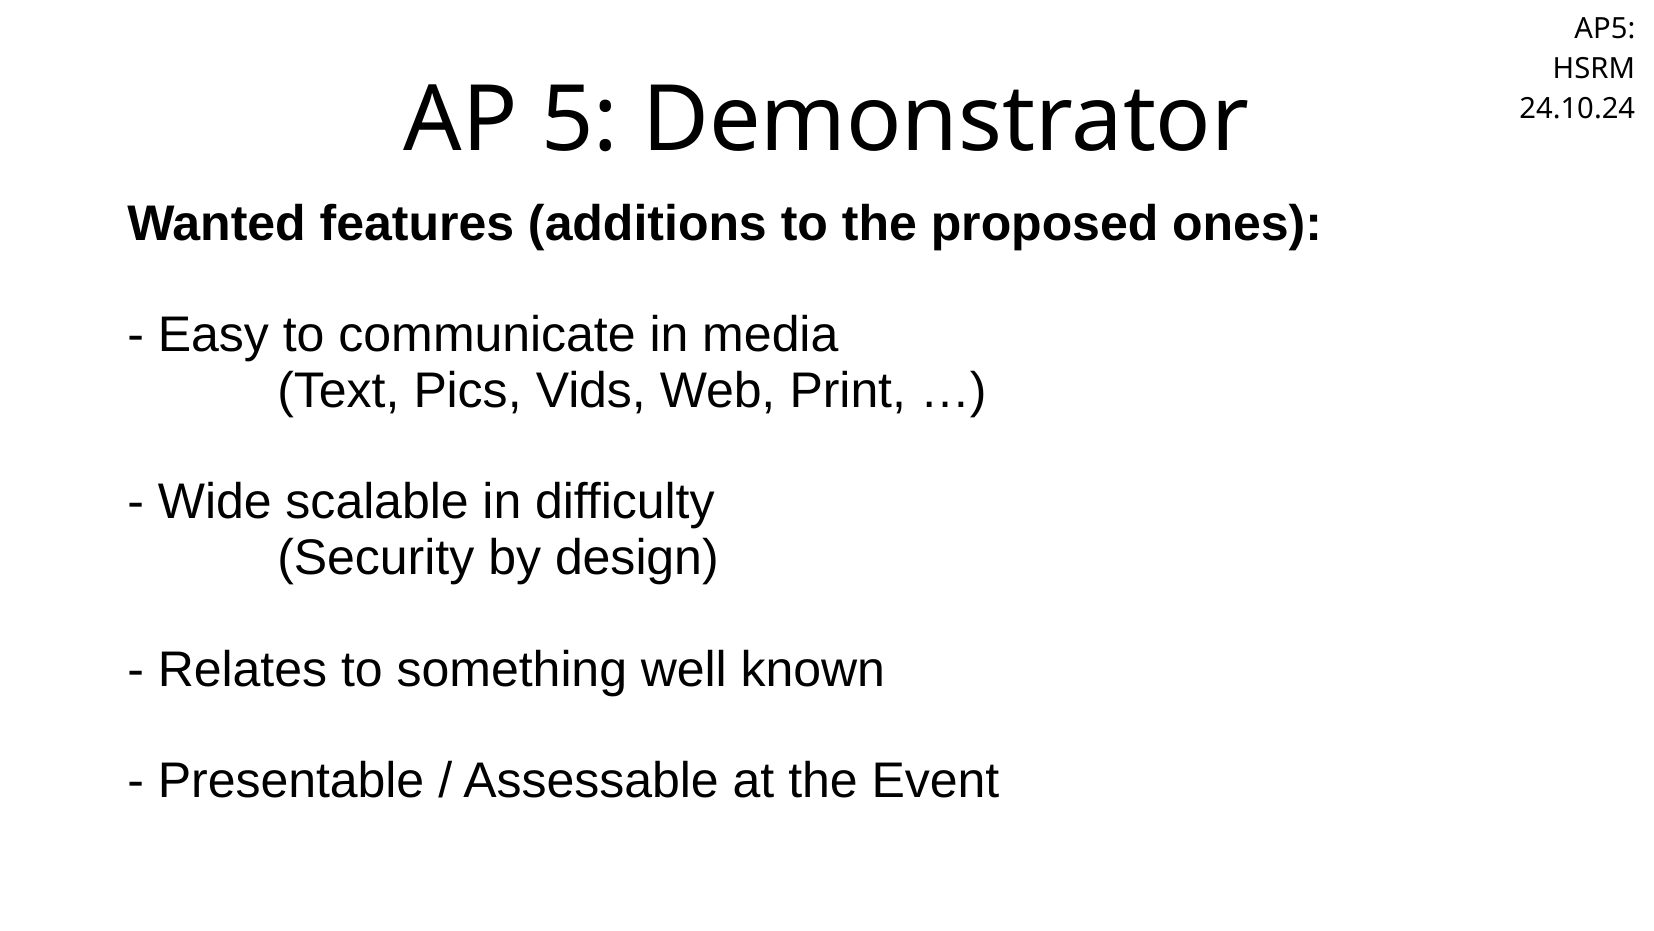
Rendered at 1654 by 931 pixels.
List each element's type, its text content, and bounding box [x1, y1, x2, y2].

text_box AP5: HSRM 24.10.24 [1500, 0, 1651, 114]
title AP 5: Demonstrator [82, 37, 1571, 193]
text_box Wanted features (additions to the proposed ones): - Easy to communicate in media (Text, Pics, Vids, Web, Print, …) - Wide scalable in difficulty (Security by design) - Relates to something well known - Presentable / Assessable at the Event [112, 187, 1501, 816]
